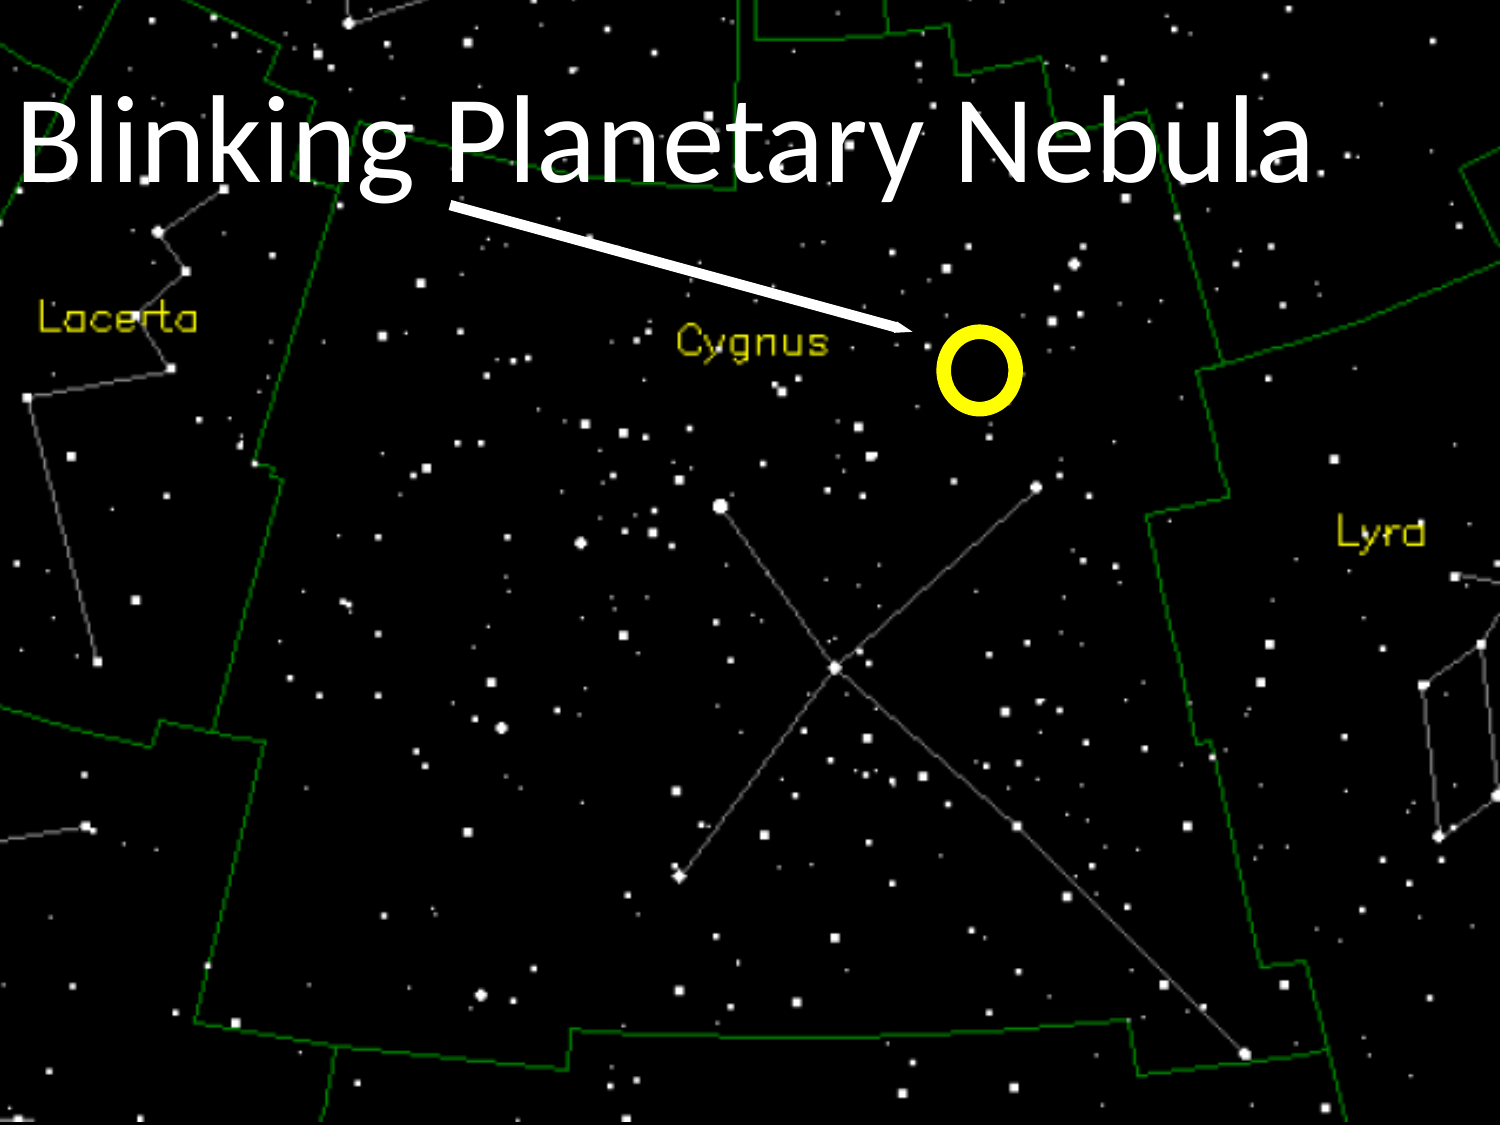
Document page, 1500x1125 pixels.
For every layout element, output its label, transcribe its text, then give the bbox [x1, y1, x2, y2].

text_box Blinking Planetary Nebula [0, 50, 1500, 217]
picture [0, 0, 1500, 50]
picture [0, 217, 1500, 1122]
